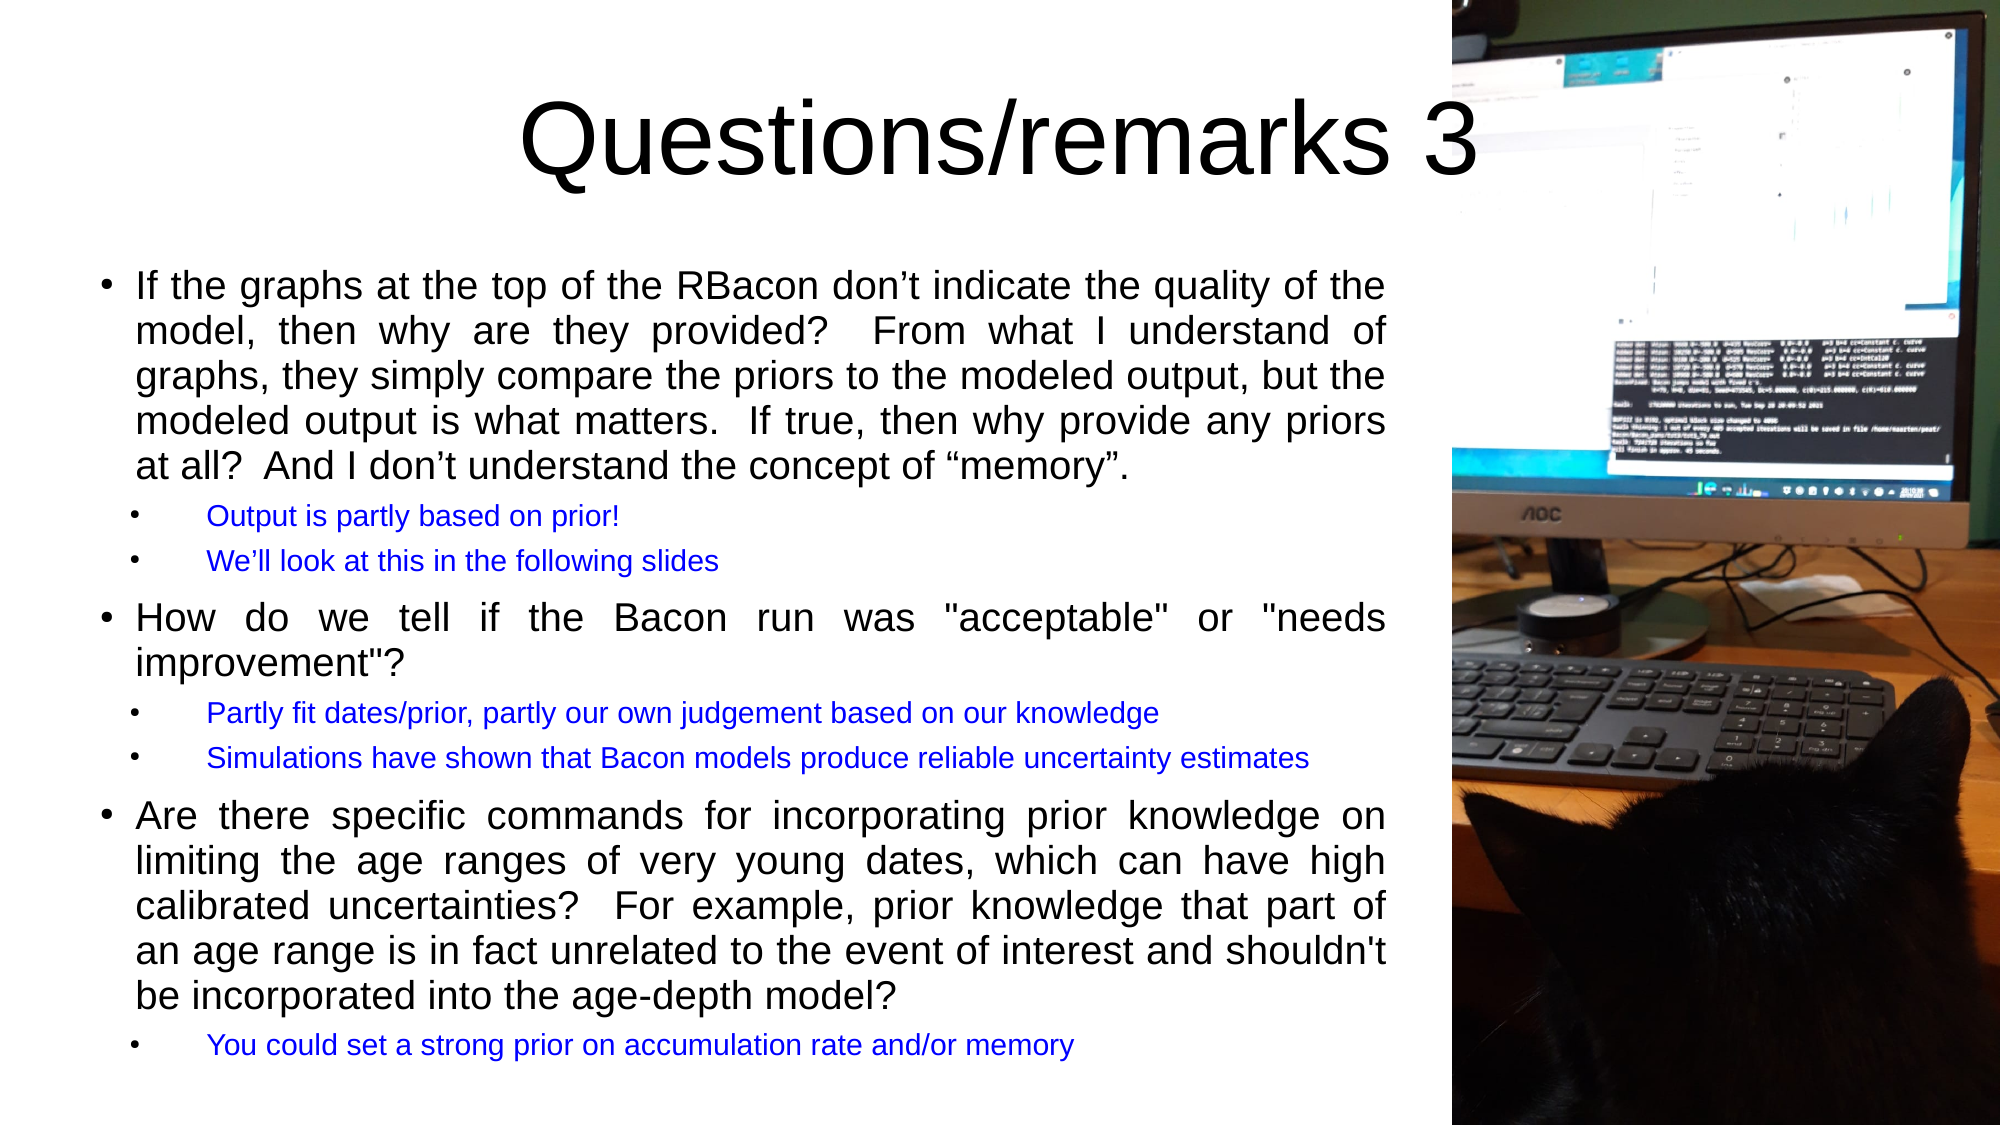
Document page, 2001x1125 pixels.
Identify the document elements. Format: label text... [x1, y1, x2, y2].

list If the graphs at the top of the RBacon don’t indicate the quality of the model, then why are they provided? From what I understand of graphs, they simply compare the priors to the modeled output, but the modeled output is what matters. If true, then why provide any priors at all? And I don’t understand the concept of “memory”. Output is partly based on prior! We’ll look at this in the following slides How do we tell if the Bacon run was "acceptable" or "needs improvement"? Partly fit dates/prior, partly our own judgement based on our knowledge Simulations have shown that Bacon models produce reliable uncertainty estimates Are there specific commands for incorporating prior knowledge on limiting the age ranges of very young dates, which can have high calibrated uncertainties? For example, prior knowledge that part of an age range is in fact unrelated to the event of interest and shouldn't be incorporated into the age-depth model? You could set a strong prior on accumulation rate and/or memory [99, 263, 1388, 1063]
title Questions/remarks 3 [99, 44, 1900, 233]
picture [1452, 0, 2000, 1125]
